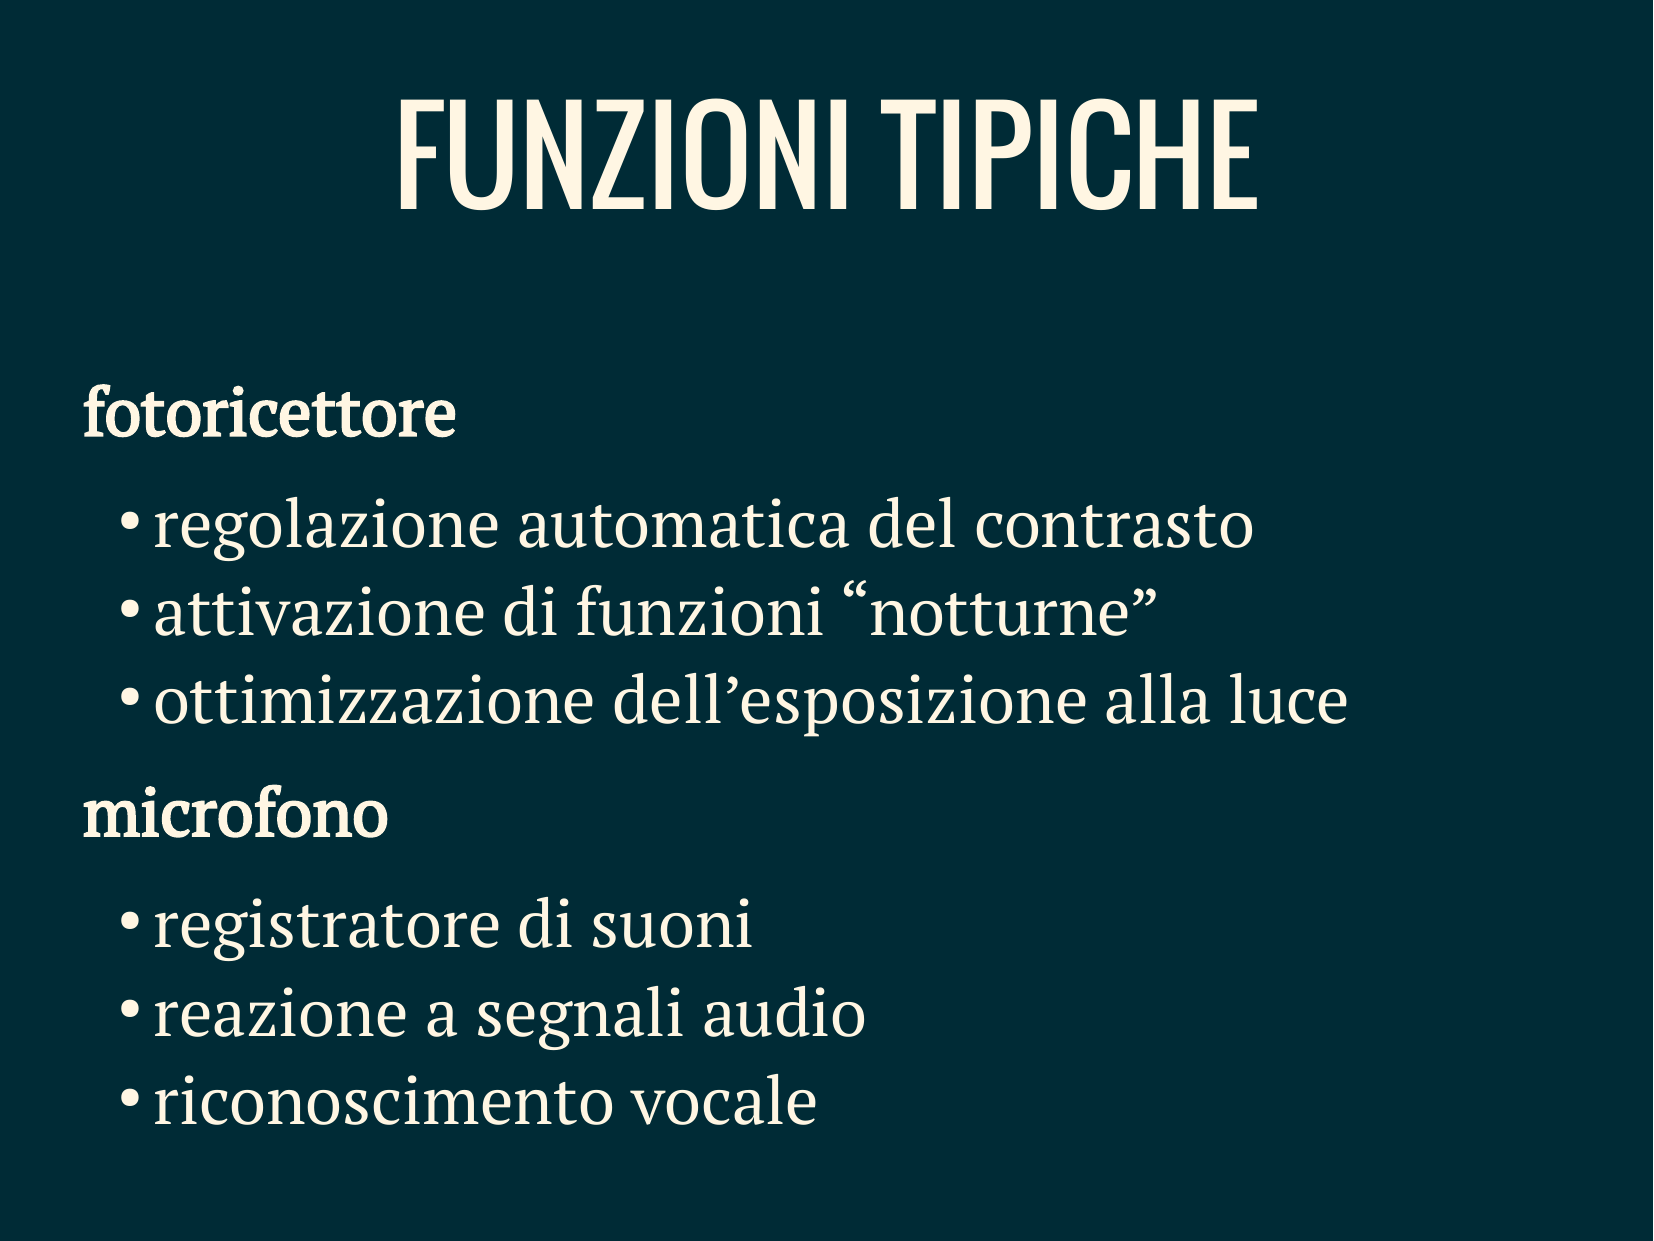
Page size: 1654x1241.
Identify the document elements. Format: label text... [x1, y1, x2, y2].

text_box fotoricettore regolazione automatica del contrasto attivazione di funzioni “notturne” ottimizzazione dell’esposizione alla luce microfono registratore di suoni reazione a segnali audio riconoscimento vocale [82, 366, 1571, 1193]
title FUNZIONI TIPICHE [82, 49, 1571, 257]
